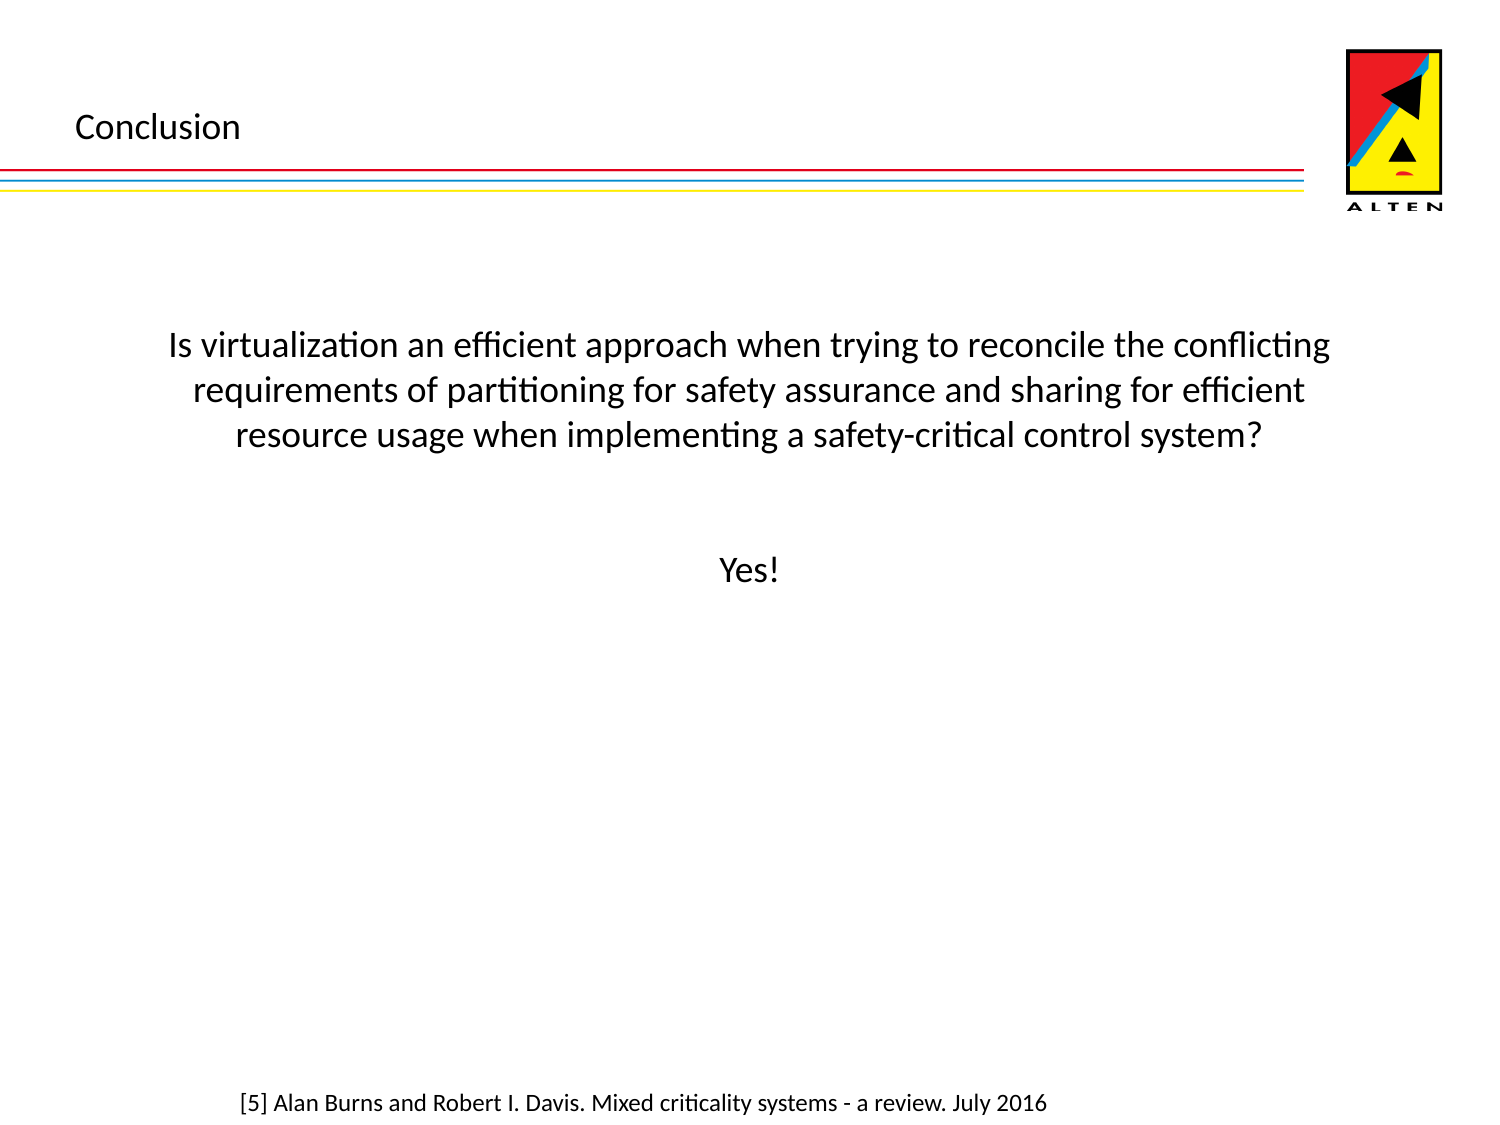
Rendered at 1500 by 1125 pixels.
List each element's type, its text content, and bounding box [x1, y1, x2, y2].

text_box Conclusion [74, 31, 1306, 219]
text_box Is virtualization an efficient approach when trying to reconcile the conflicting requirements of partitioning for safety assurance and sharing for efficient resource usage when implementing a safety-critical control system? Yes! [135, 319, 1366, 841]
picture [0, 169, 74, 179]
picture [0, 182, 74, 192]
text_box [5] Alan Burns and Robert I. Davis. Mixed criticality systems - a review. July 2016 [225, 1079, 1276, 1120]
